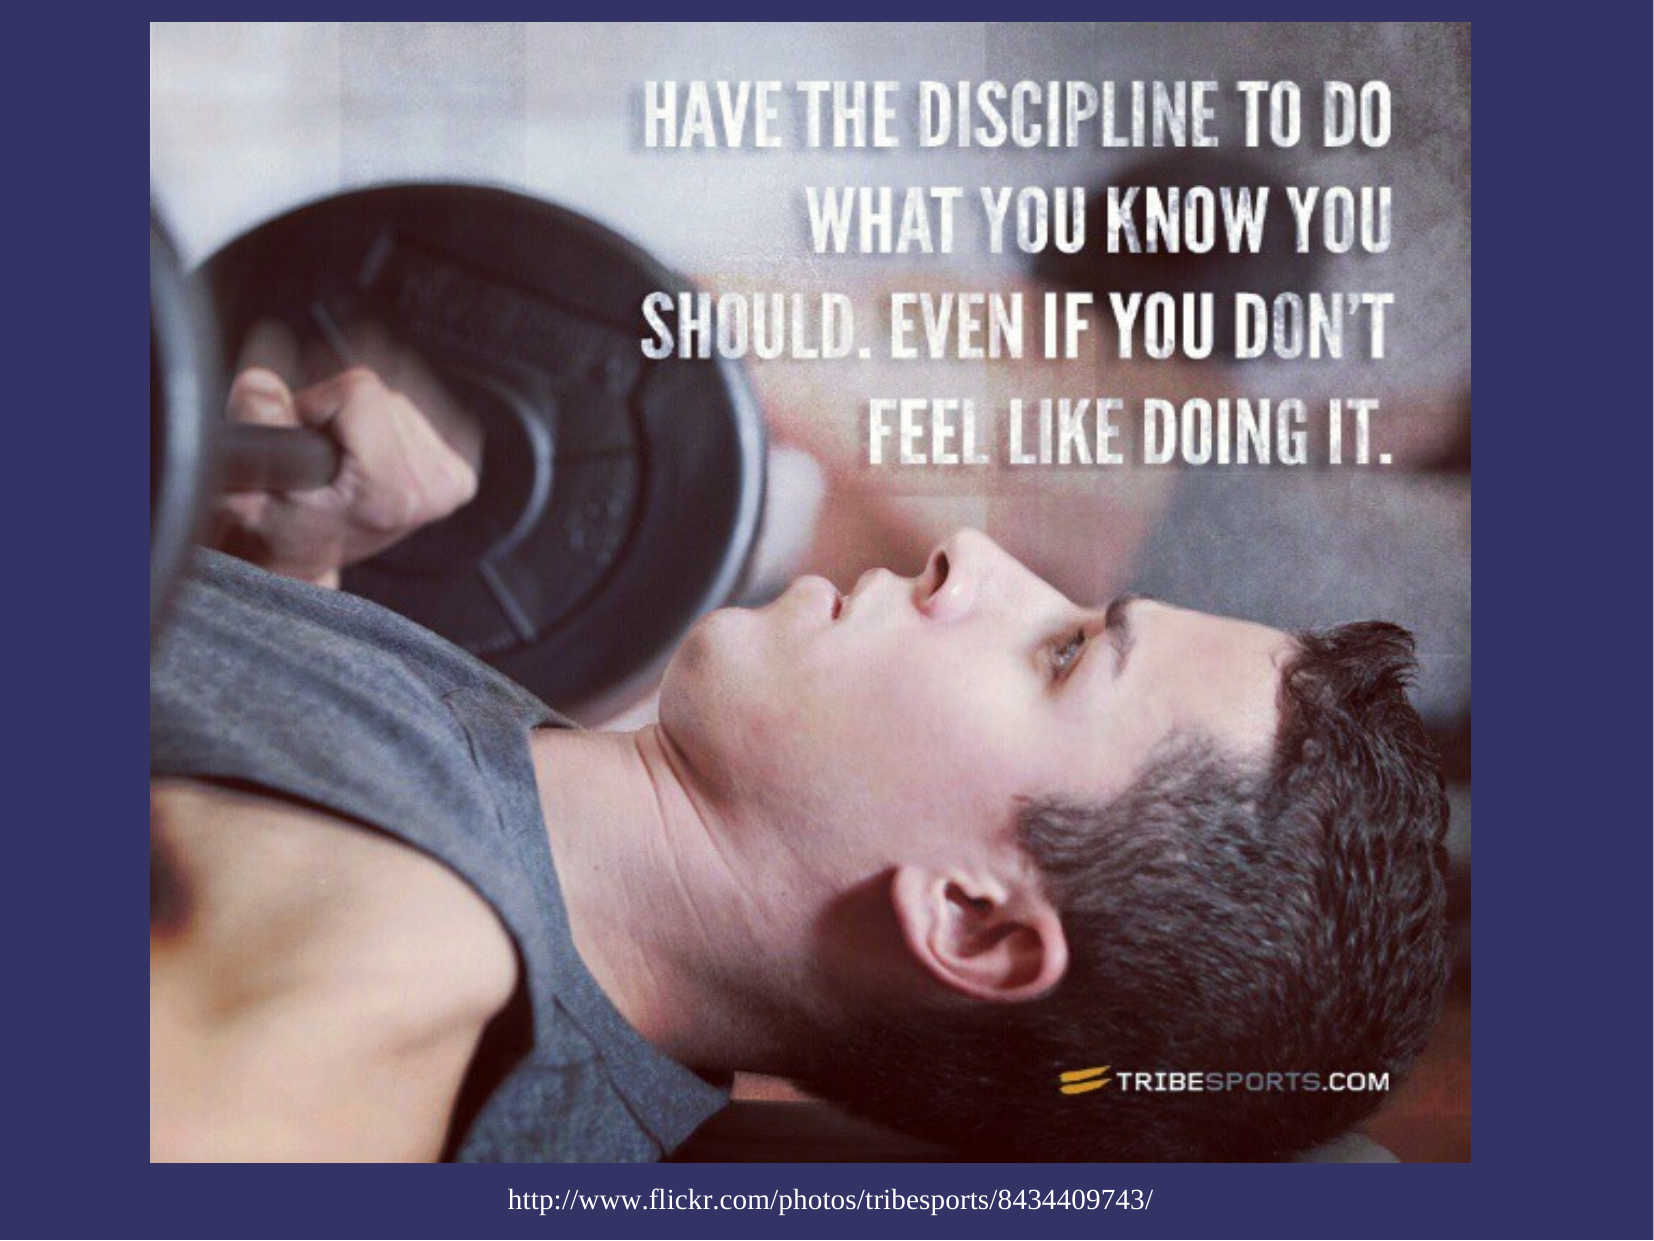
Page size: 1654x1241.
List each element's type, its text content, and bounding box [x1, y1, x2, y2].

picture [150, 22, 1471, 1162]
text_box http://www.flickr.com/photos/tribesports/8434409743/ [87, 1162, 1576, 1238]
